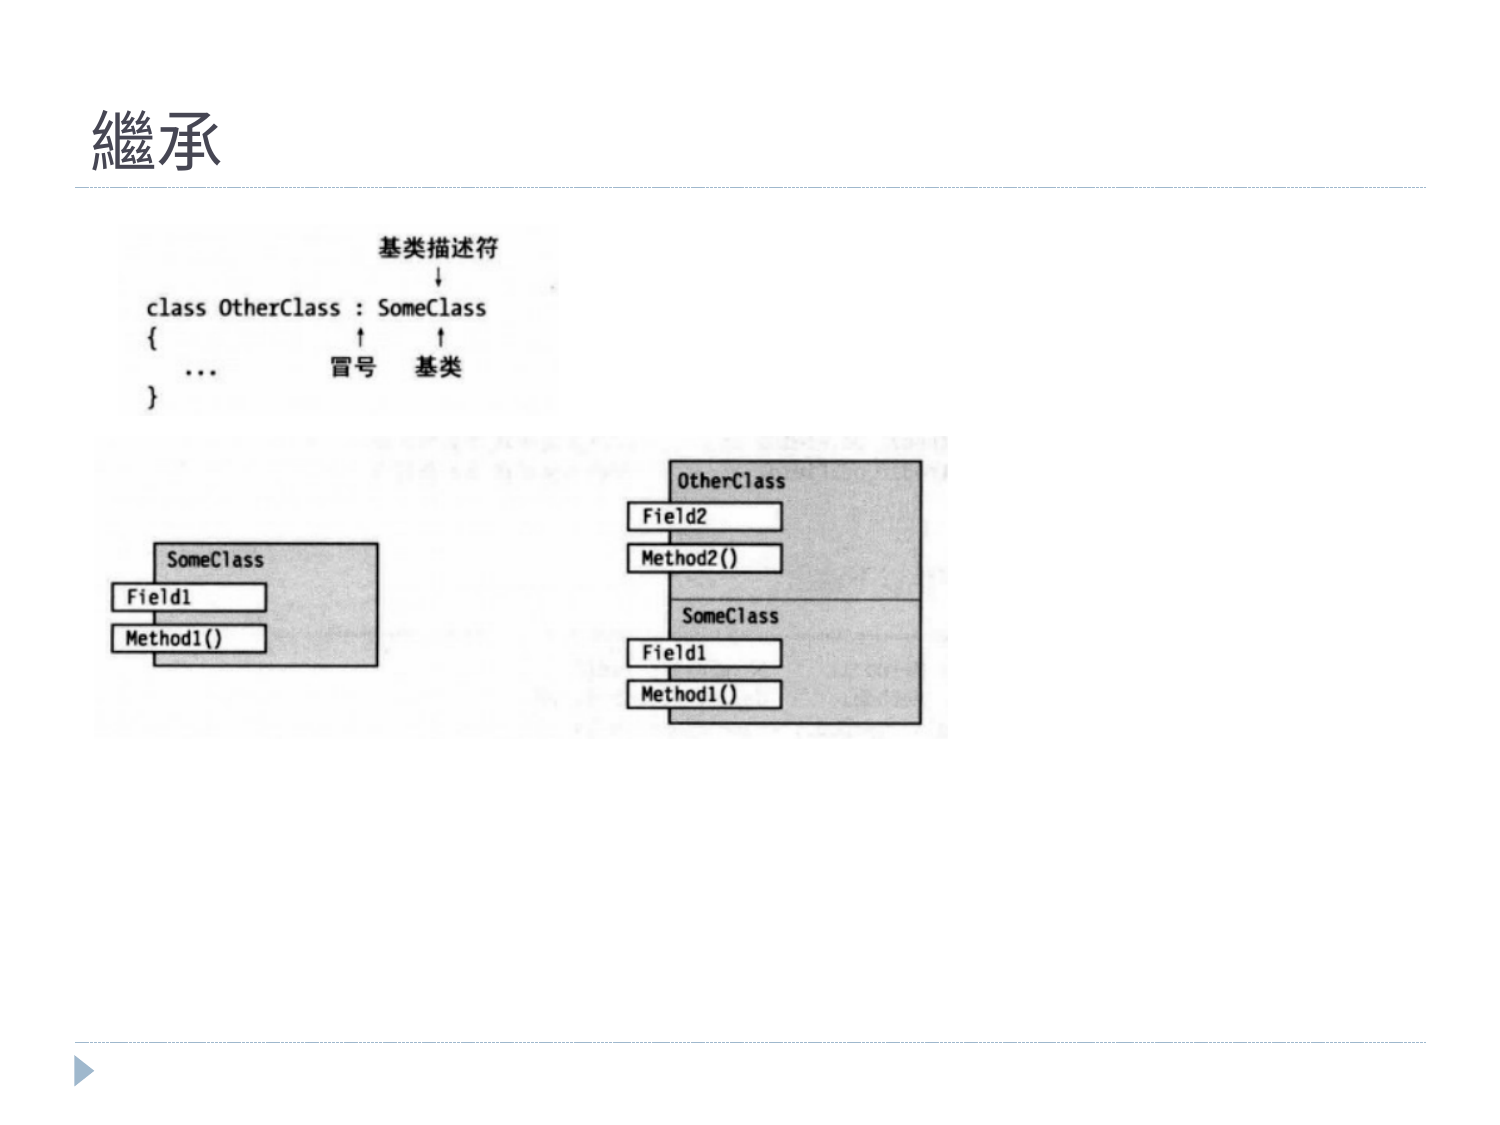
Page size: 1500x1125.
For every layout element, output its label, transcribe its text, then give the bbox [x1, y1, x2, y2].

picture [94, 436, 948, 739]
title 繼承 [75, 25, 1426, 188]
picture [118, 224, 559, 416]
